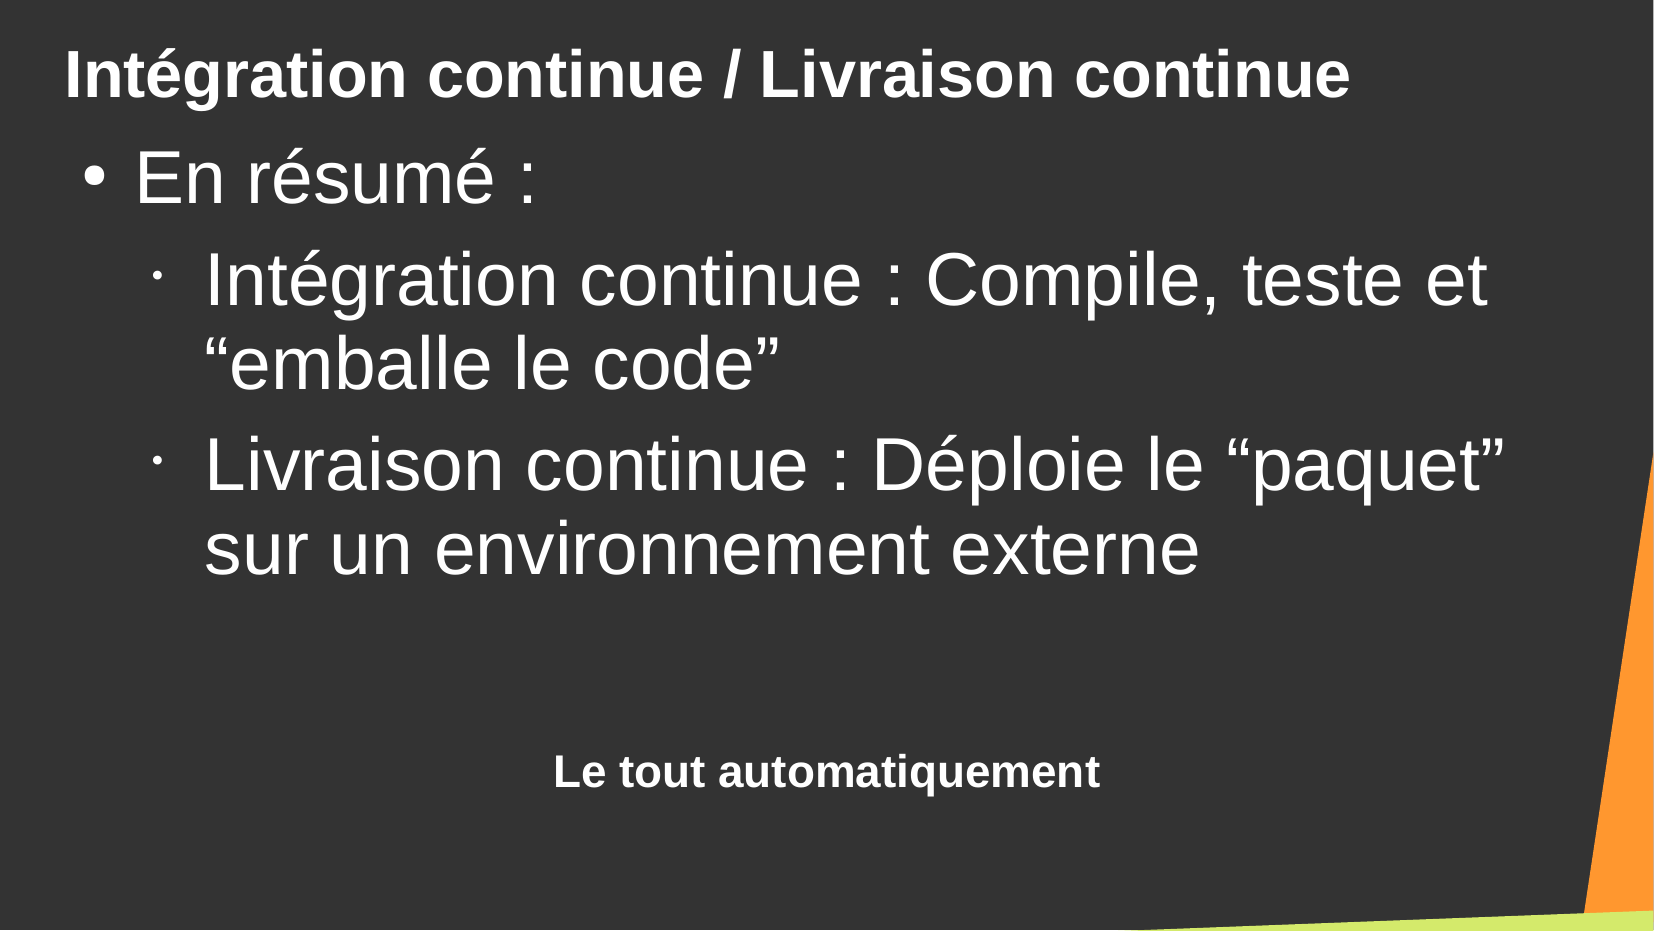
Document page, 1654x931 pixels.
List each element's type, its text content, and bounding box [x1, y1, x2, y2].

text_box [1118, 448, 1654, 931]
list En résumé : Intégration continue : Compile, teste et “emballe le code” Livraison continue : Déploie le “paquet” sur un environnement externe [63, 135, 1542, 615]
title Intégration continue / Livraison continue [64, 37, 1388, 115]
text_box Le tout automatiquement [348, 738, 1306, 805]
